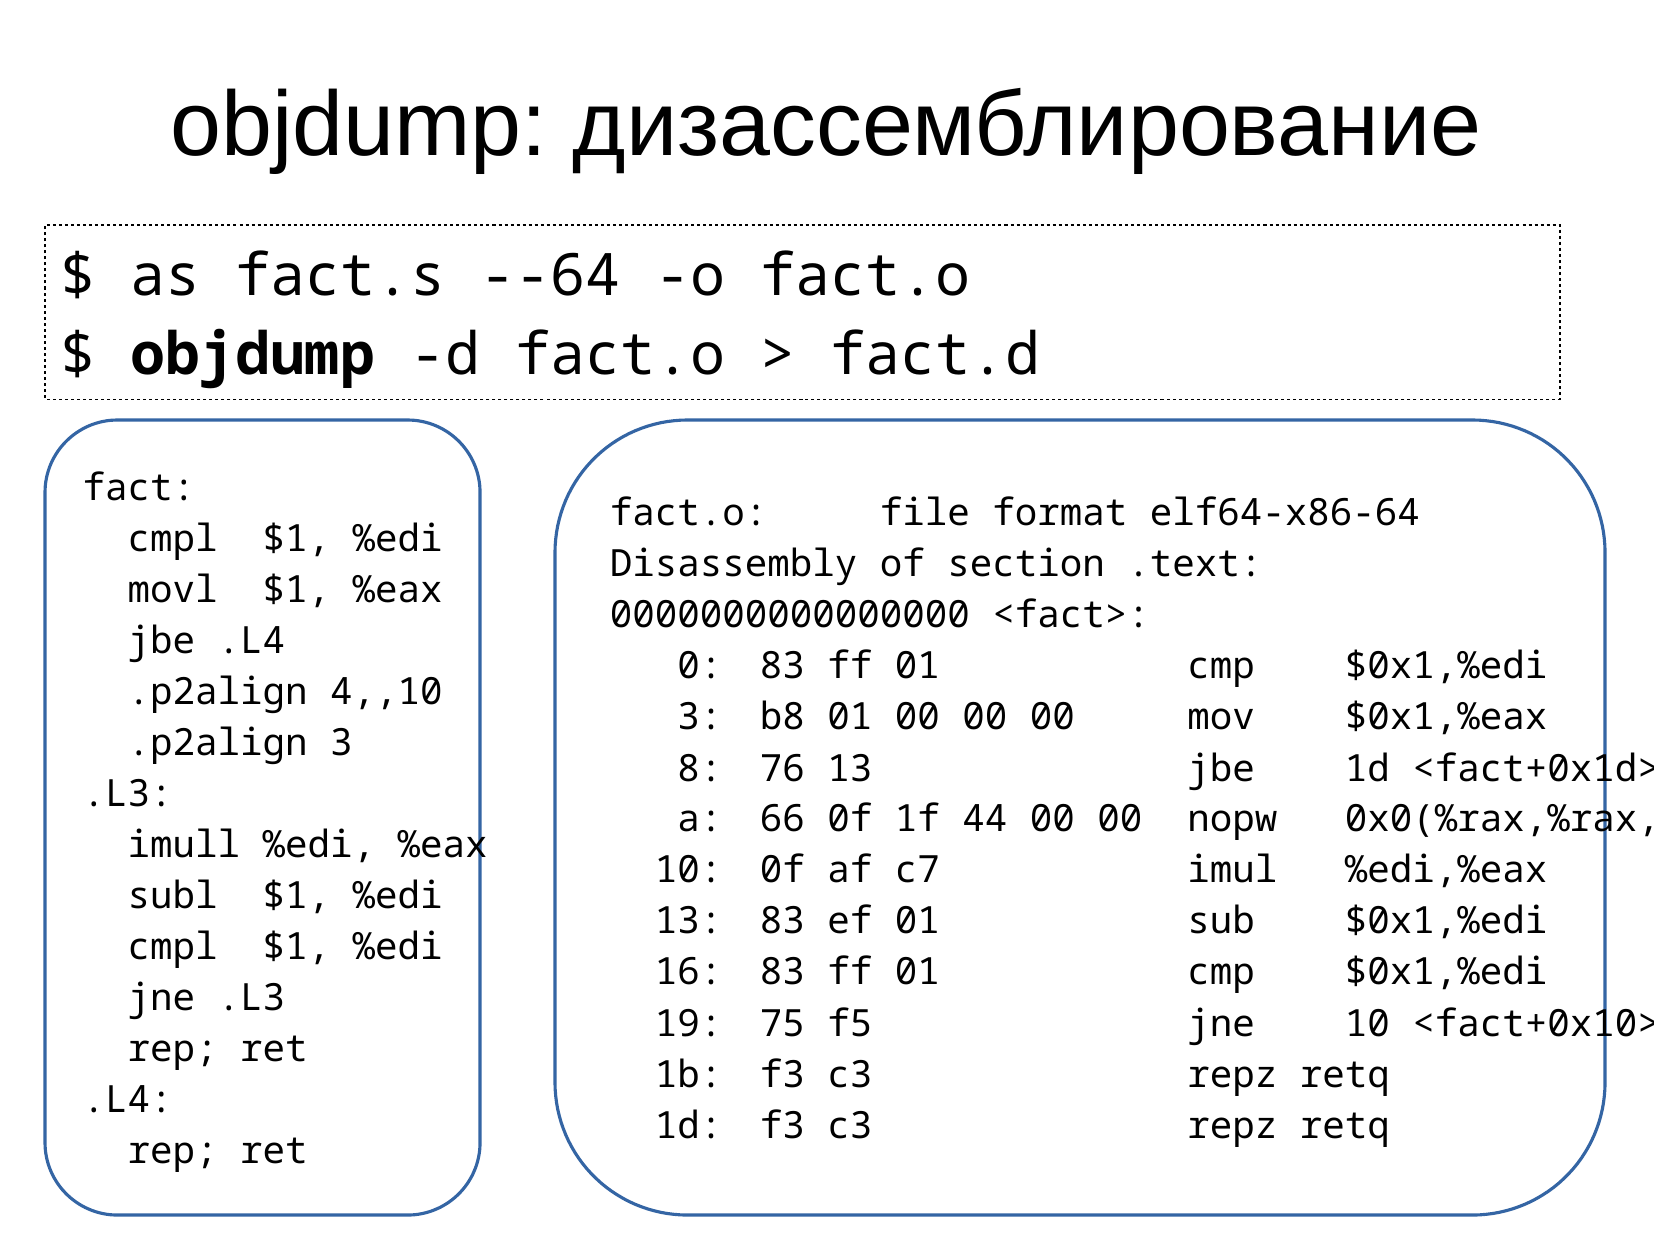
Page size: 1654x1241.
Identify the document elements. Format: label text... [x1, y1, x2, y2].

text_box fact.o: file format elf64-x86-64 Disassembly of section .text: 0000000000000000 <fact>: 0: 83 ff 01 cmp $0x1,%edi 3: b8 01 00 00 00 mov $0x1,%eax 8: 76 13 jbe 1d <fact+0x1d> a: 66 0f 1f 44 00 00 nopw 0x0(%rax,%rax,1) 10: 0f af c7 imul %edi,%eax 13: 83 ef 01 sub $0x1,%edi 16: 83 ff 01 cmp $0x1,%edi 19: 75 f5 jne 10 <fact+0x10> 1b: f3 c3 repz retq 1d: f3 c3 repz retq [555, 420, 1606, 1216]
title objdump: дизассемблирование [82, 15, 1571, 223]
text_box fact: cmpl $1, %edi movl $1, %eax jbe .L4 .p2align 4,,10 .p2align 3 .L3: imull %edi, %eax subl $1, %edi cmpl $1, %edi jne .L3 rep; ret .L4: rep; ret [45, 420, 481, 1216]
text_box $ as fact.s --64 -o fact.o $ objdump -d fact.o > fact.d [45, 225, 1561, 397]
